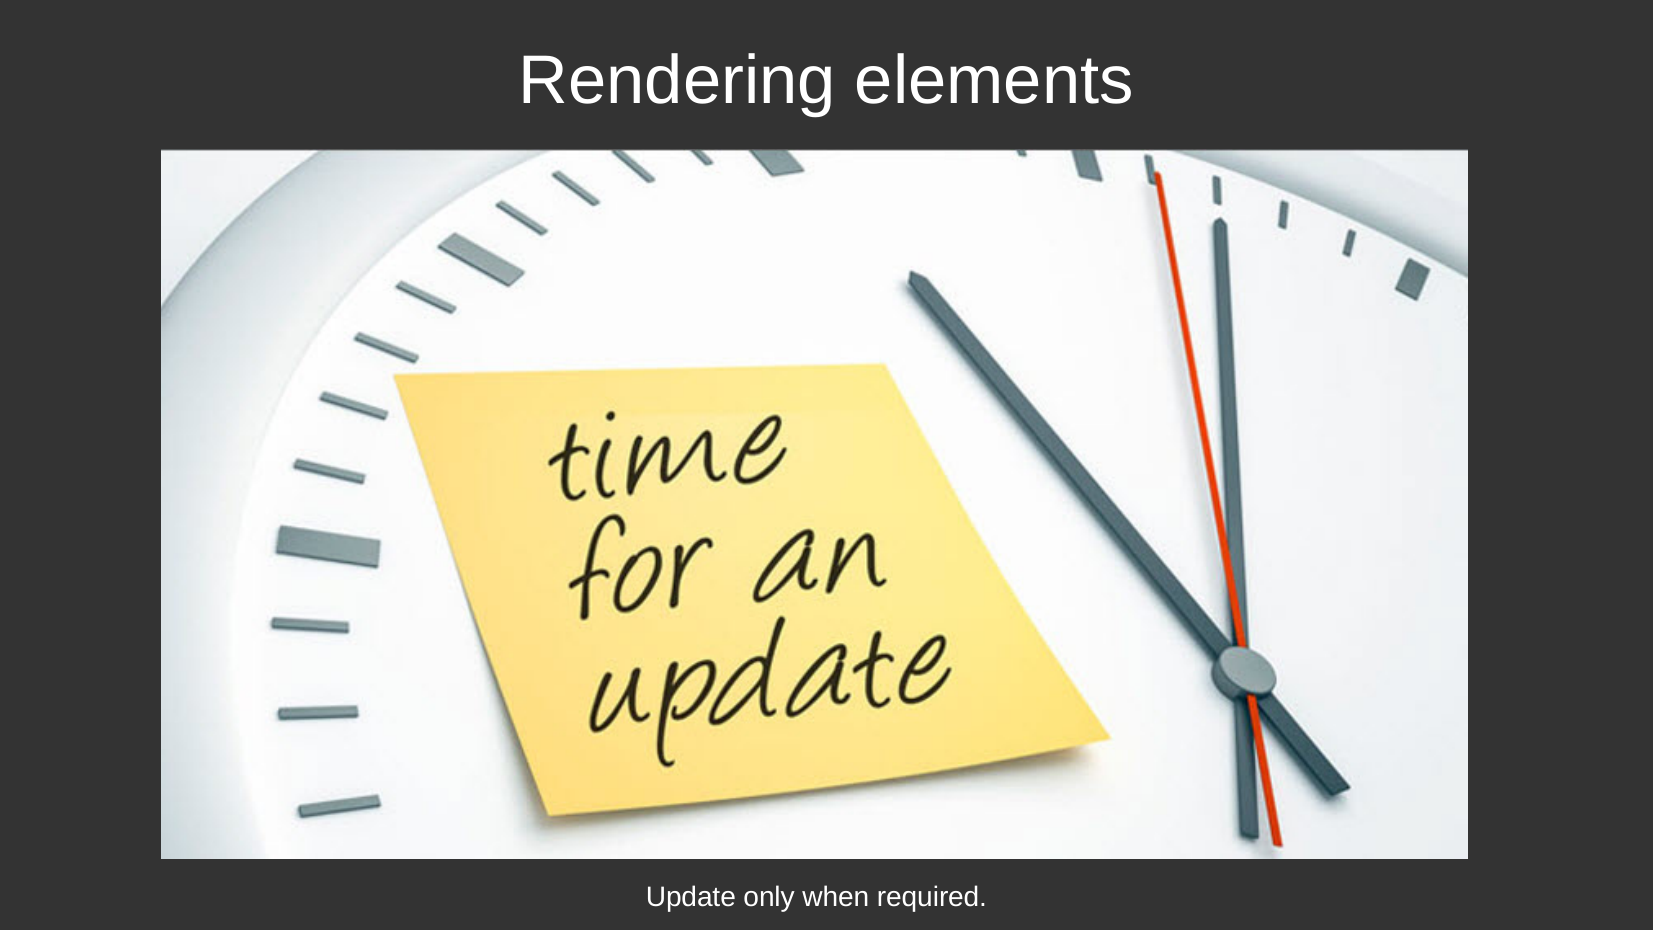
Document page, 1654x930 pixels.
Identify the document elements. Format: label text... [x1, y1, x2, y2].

title Rendering elements [82, 1, 1571, 157]
picture [161, 149, 1468, 859]
text_box Update only when required. [631, 873, 1002, 921]
